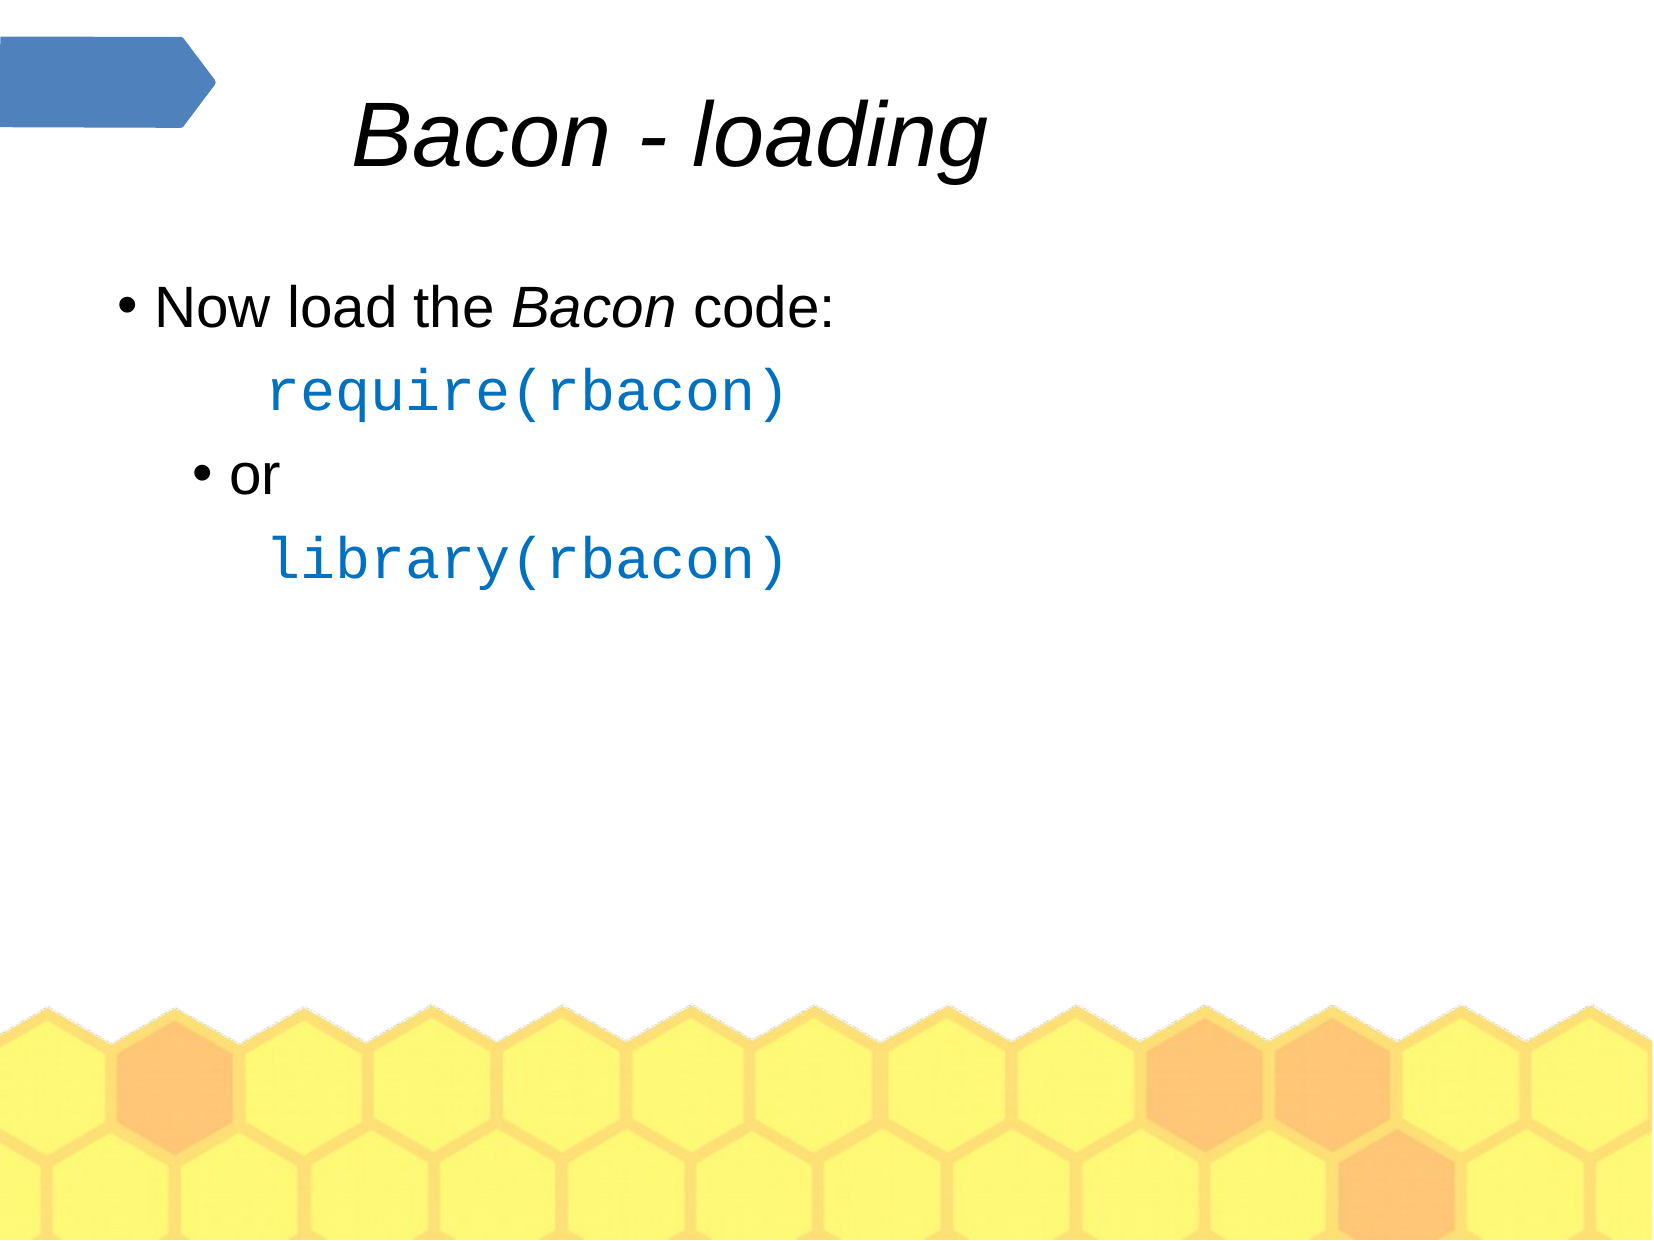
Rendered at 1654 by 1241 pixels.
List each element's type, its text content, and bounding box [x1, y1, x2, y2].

picture [0, 1001, 1653, 1240]
text_box Now load the Bacon code: require(rbacon) or library(rbacon) [116, 276, 1560, 960]
text_box Bacon - loading [351, 21, 1560, 253]
